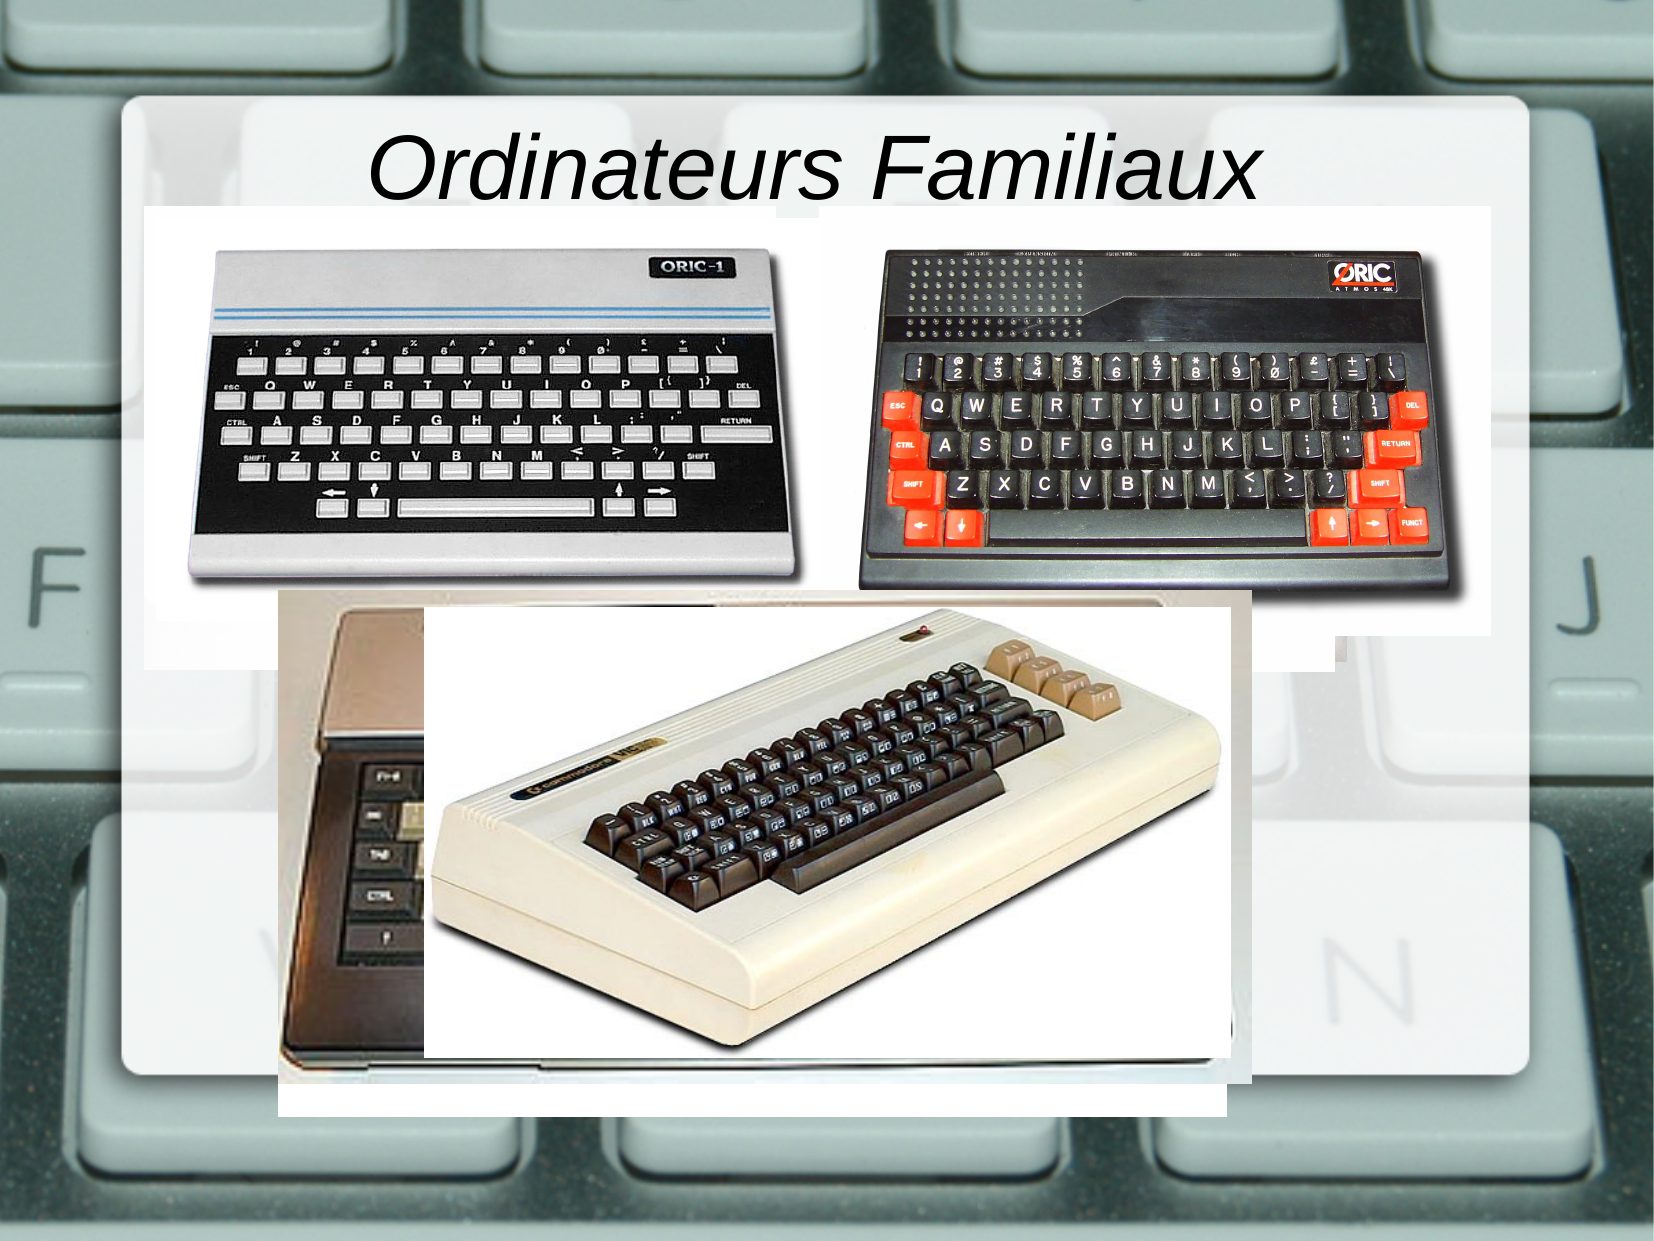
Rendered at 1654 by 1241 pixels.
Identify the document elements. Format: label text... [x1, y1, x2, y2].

picture [0, 0, 1654, 1241]
title Ordinateurs Familiaux [129, 64, 1500, 272]
